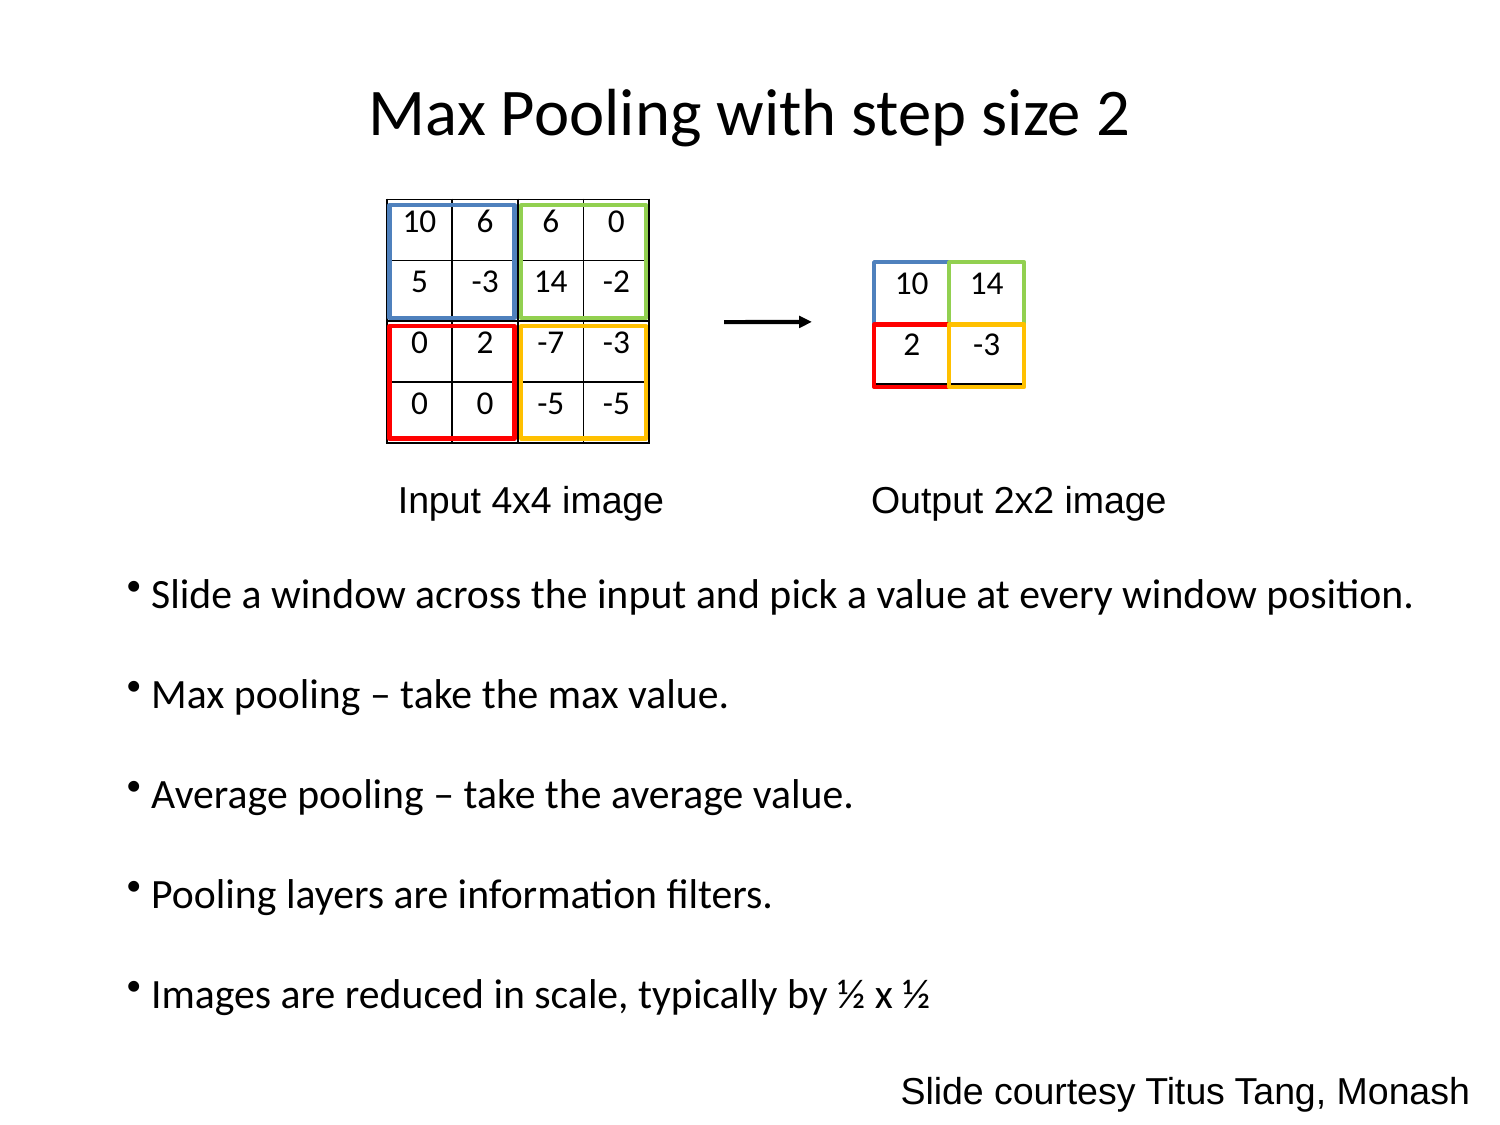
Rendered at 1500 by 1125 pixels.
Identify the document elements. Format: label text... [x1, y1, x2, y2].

table_header 6 [453, 207, 512, 260]
table_cell 2 [876, 327, 947, 383]
table_cell 0 [392, 328, 451, 381]
text_box Slide courtesy Titus Tang, Monash [885, 1062, 1485, 1120]
table_cell -3 [453, 261, 512, 316]
table_cell 0 [453, 383, 512, 436]
table_header 14 [951, 264, 1022, 322]
table_cell -2 [584, 261, 644, 316]
text_box Input 4x4 image [383, 472, 680, 530]
table_cell -3 [951, 327, 1022, 383]
table_cell 2 [453, 328, 512, 381]
table_cell -7 [523, 328, 583, 381]
table_header 10 [392, 207, 451, 260]
table_cell 14 [523, 261, 583, 316]
text_box Output 2x2 image [856, 472, 1182, 530]
table_cell 5 [392, 261, 451, 316]
table_cell -3 [584, 328, 644, 381]
text_box Max Pooling with step size 2 [75, 45, 1425, 172]
table_header 10 [876, 264, 947, 322]
table_header 0 [584, 207, 644, 260]
table_cell 0 [392, 383, 451, 436]
table_header 6 [523, 207, 583, 260]
table_cell -5 [523, 383, 583, 436]
table_cell -5 [584, 383, 644, 436]
text_box Slide a window across the input and pick a value at every window position. Max pooling – take the max value. Average pooling – take the average value. Pooling layers are information filters. Images are reduced in scale, typically by ½ x ½ [112, 559, 1500, 1075]
